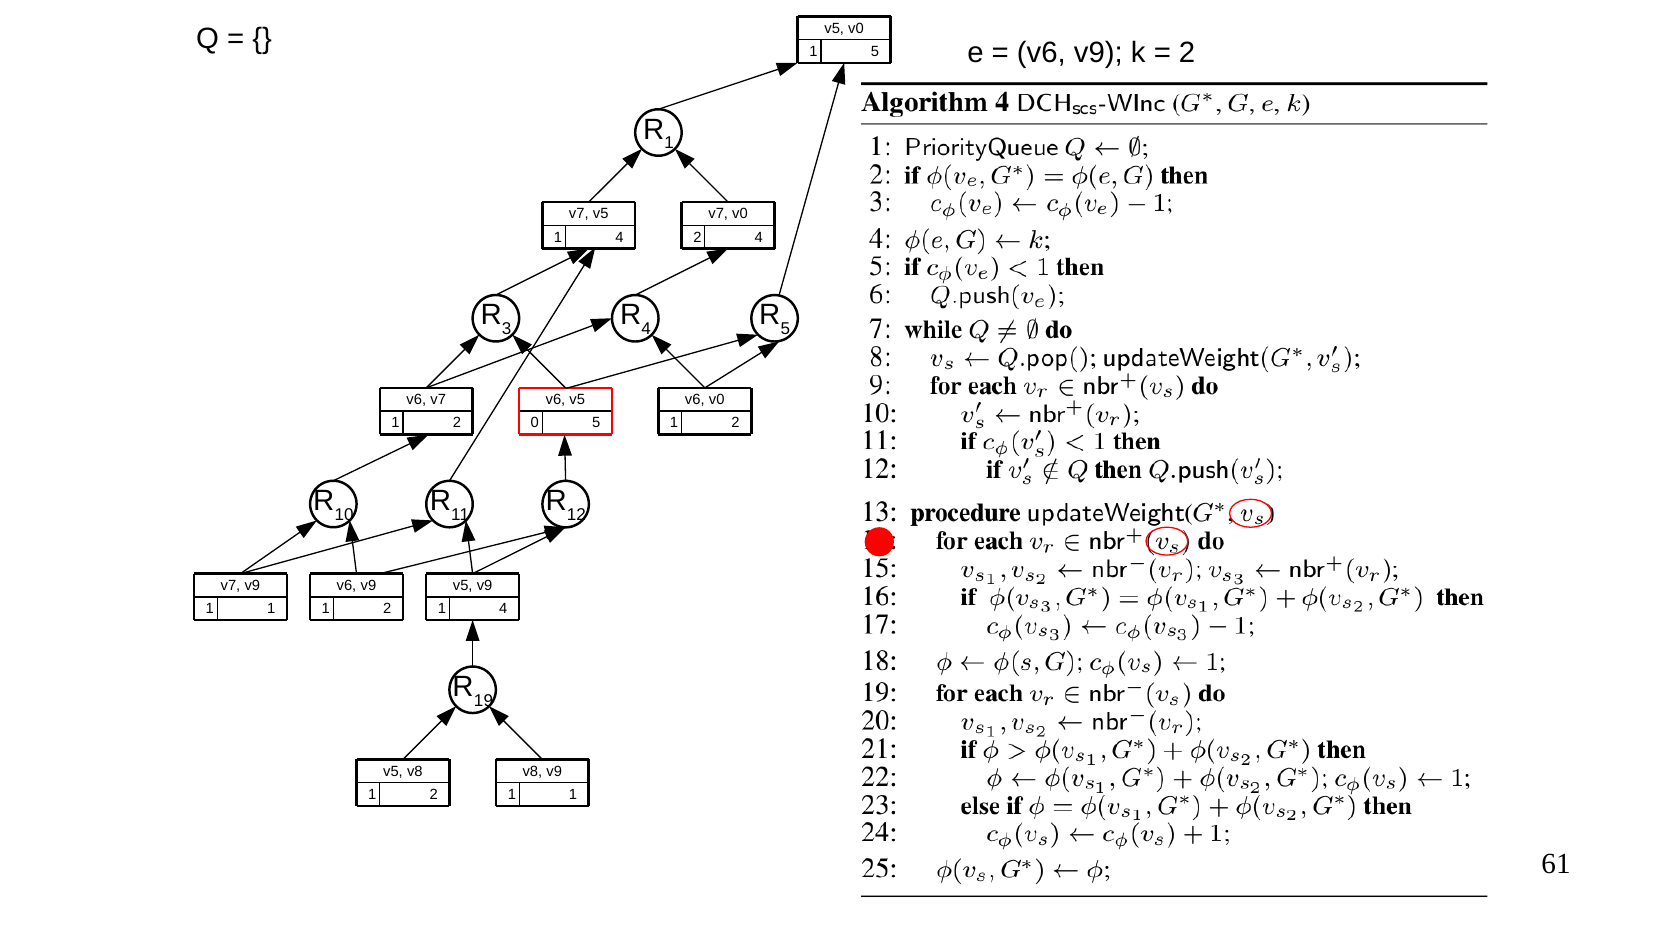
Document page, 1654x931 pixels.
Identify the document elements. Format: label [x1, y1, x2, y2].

picture [146, 0, 1495, 900]
